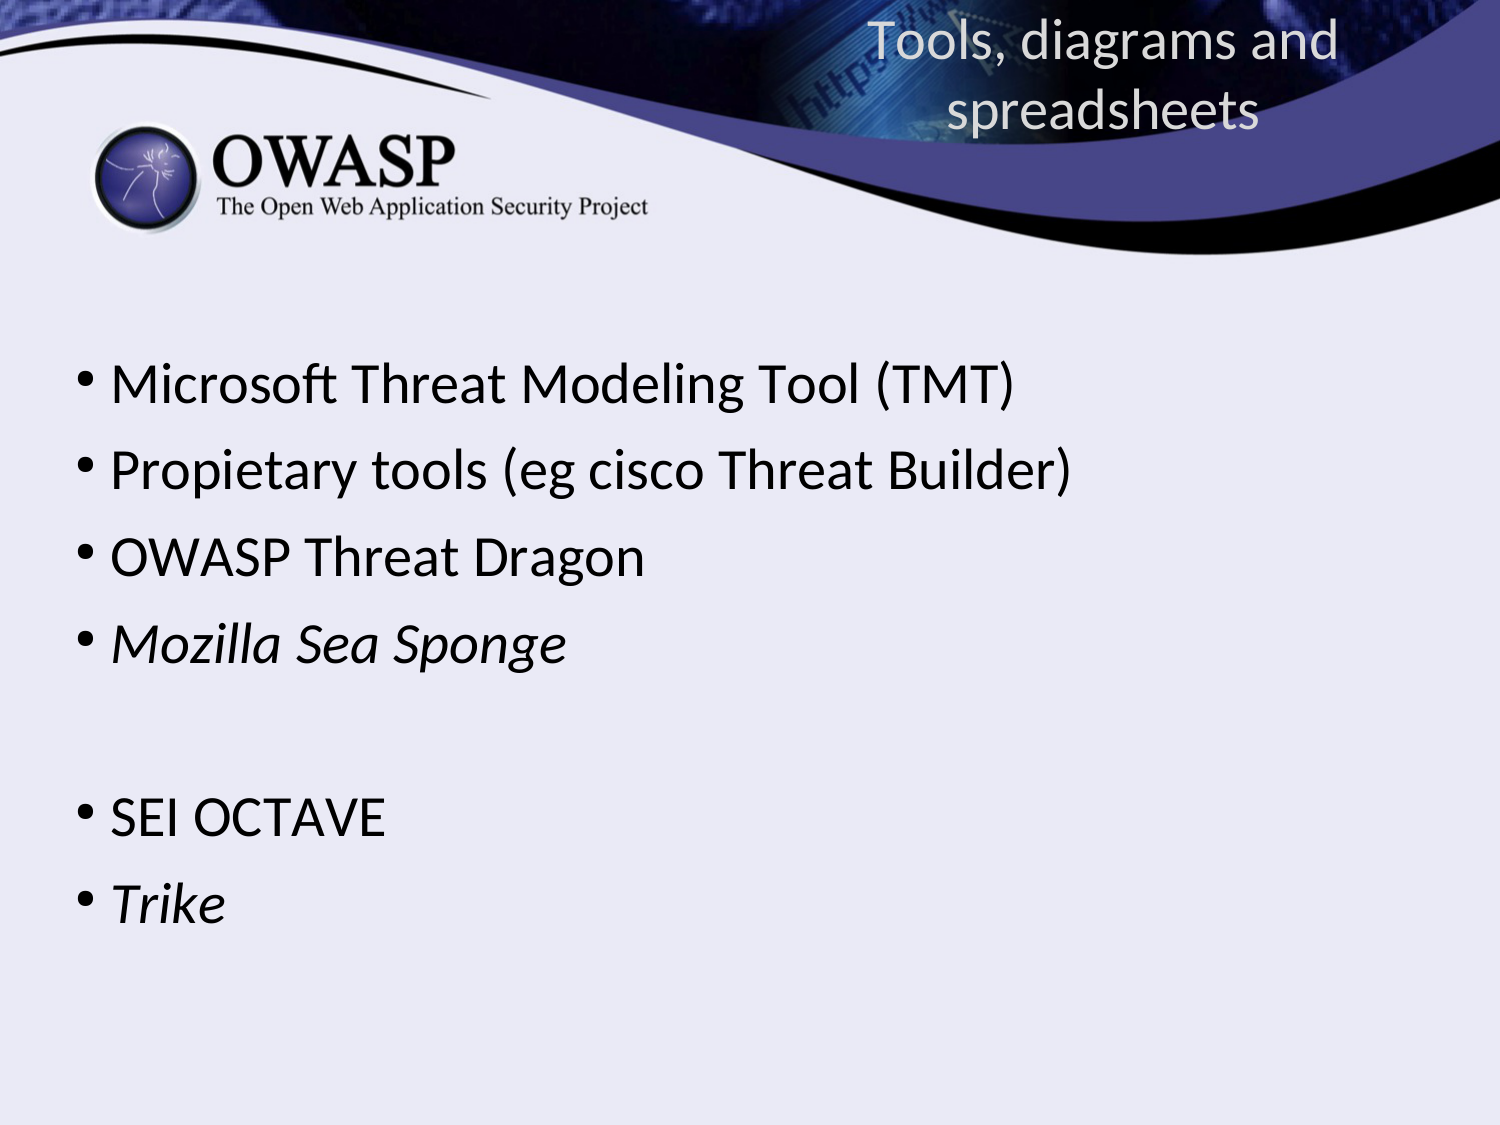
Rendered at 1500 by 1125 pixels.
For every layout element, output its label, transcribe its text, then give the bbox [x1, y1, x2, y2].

title Tools, diagrams and spreadsheets [732, 0, 1476, 149]
picture [0, 0, 1500, 1125]
subtitle Microsoft Threat Modeling Tool (TMT) Propietary tools (eg cisco Threat Builder) OWASP Threat Dragon Mozilla Sea Sponge SEI OCTAVE Trike [75, 262, 1426, 1018]
